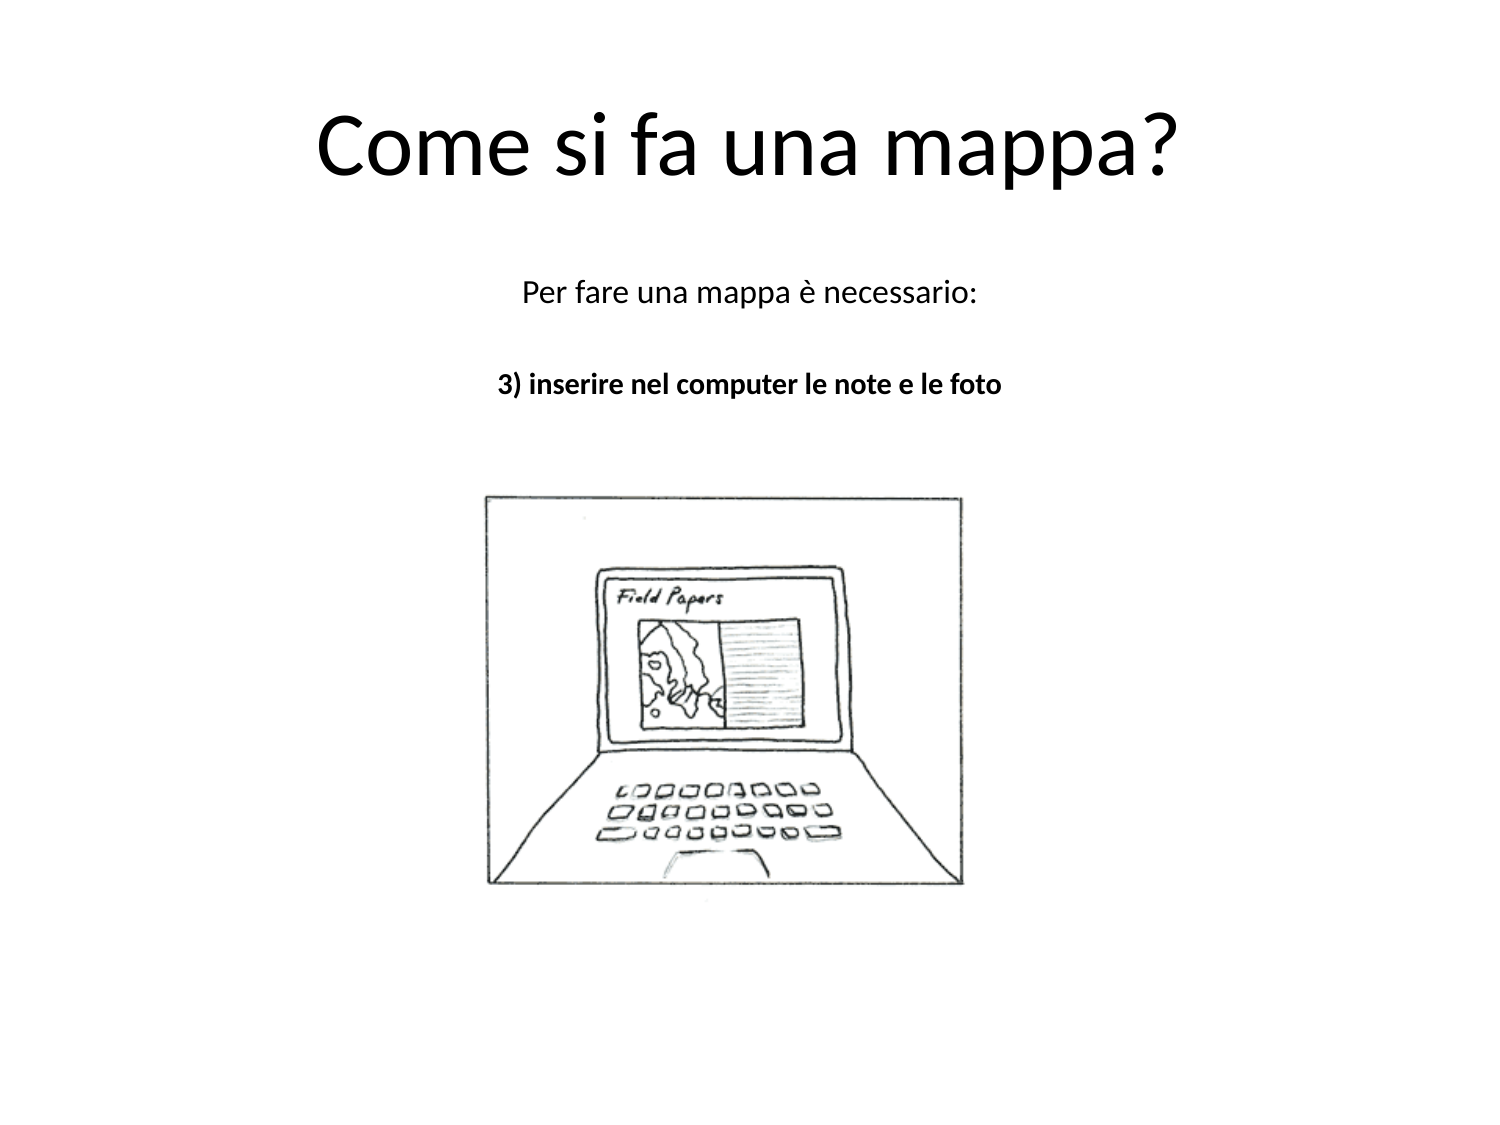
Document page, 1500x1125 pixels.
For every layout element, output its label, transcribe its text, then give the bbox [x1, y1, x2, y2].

title Come si fa una mappa? [75, 45, 1425, 233]
picture [478, 487, 976, 921]
list Per fare una mappa è necessario: 3) inserire nel computer le note e le foto [75, 262, 1425, 409]
